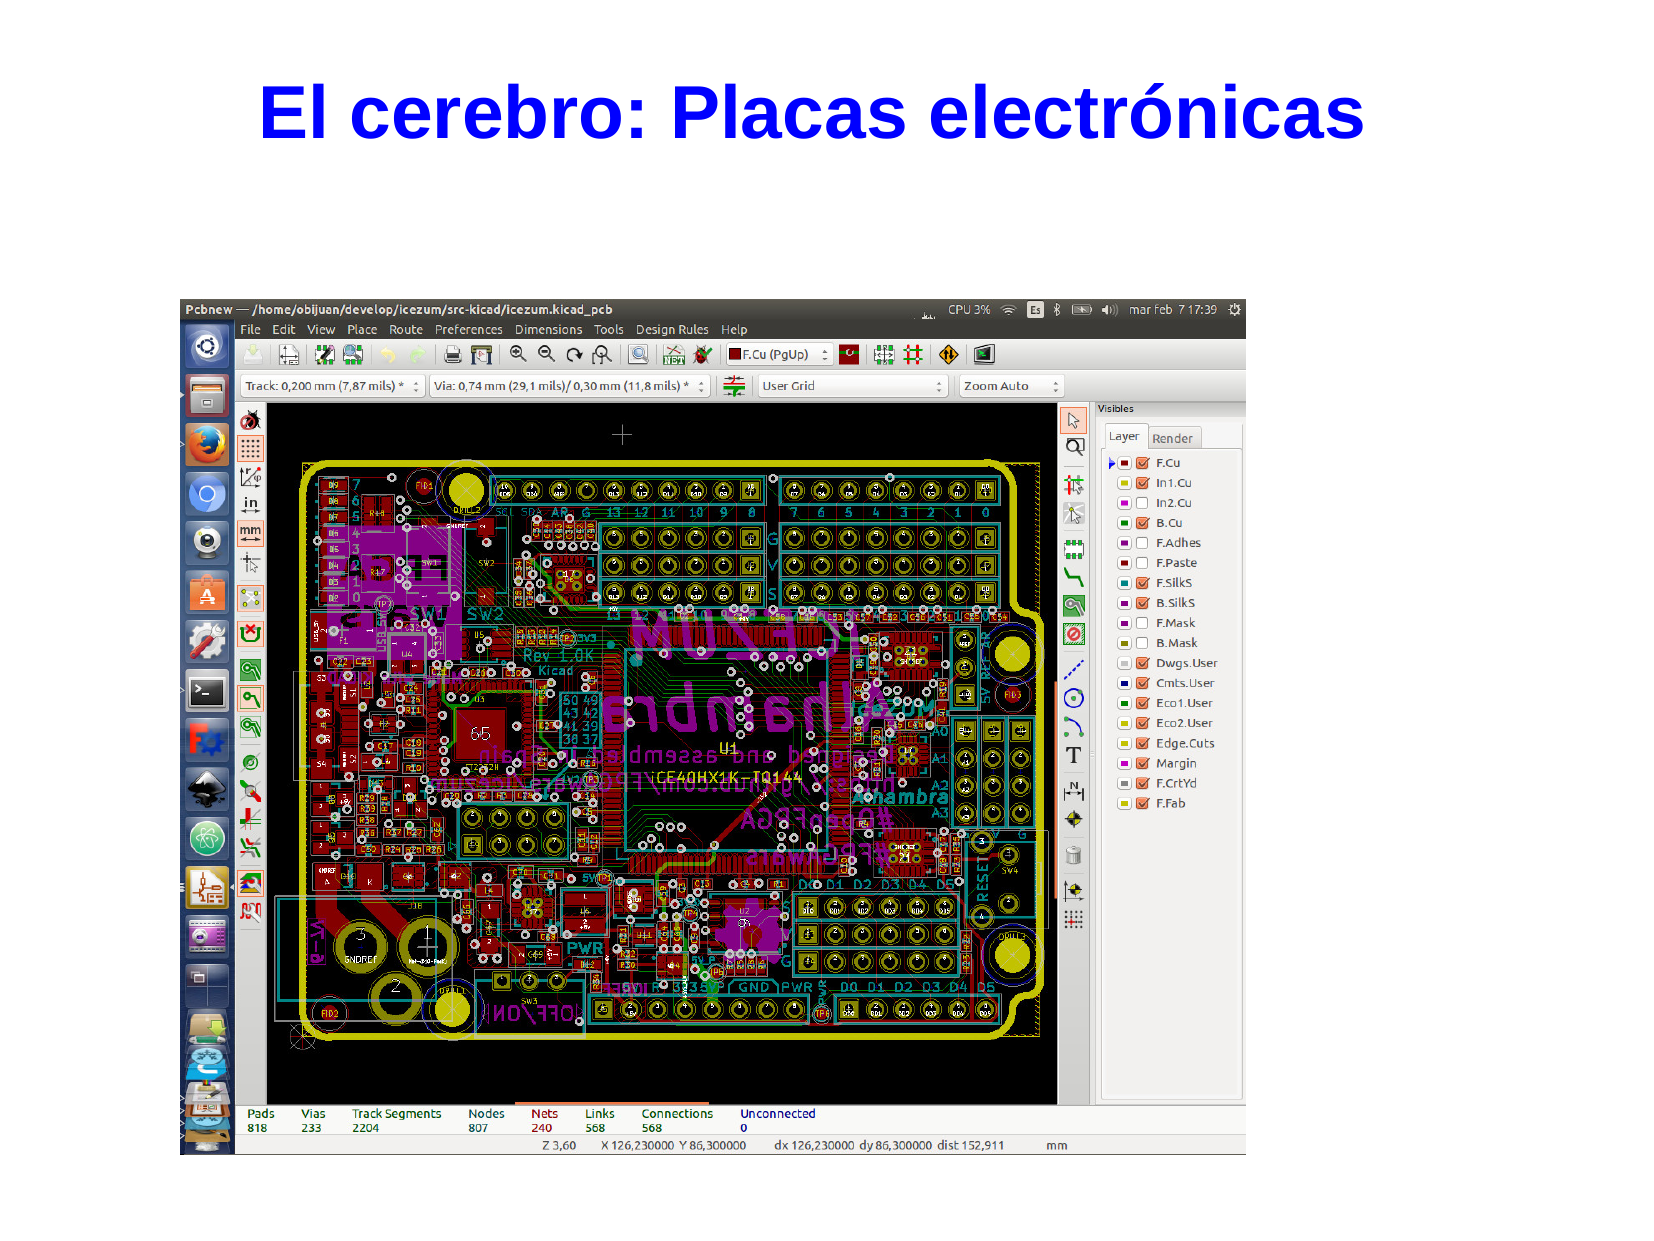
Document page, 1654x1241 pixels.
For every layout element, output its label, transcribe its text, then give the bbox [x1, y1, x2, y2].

picture [180, 299, 1246, 1156]
text_box El cerebro: Placas electrónicas [64, 60, 1561, 166]
